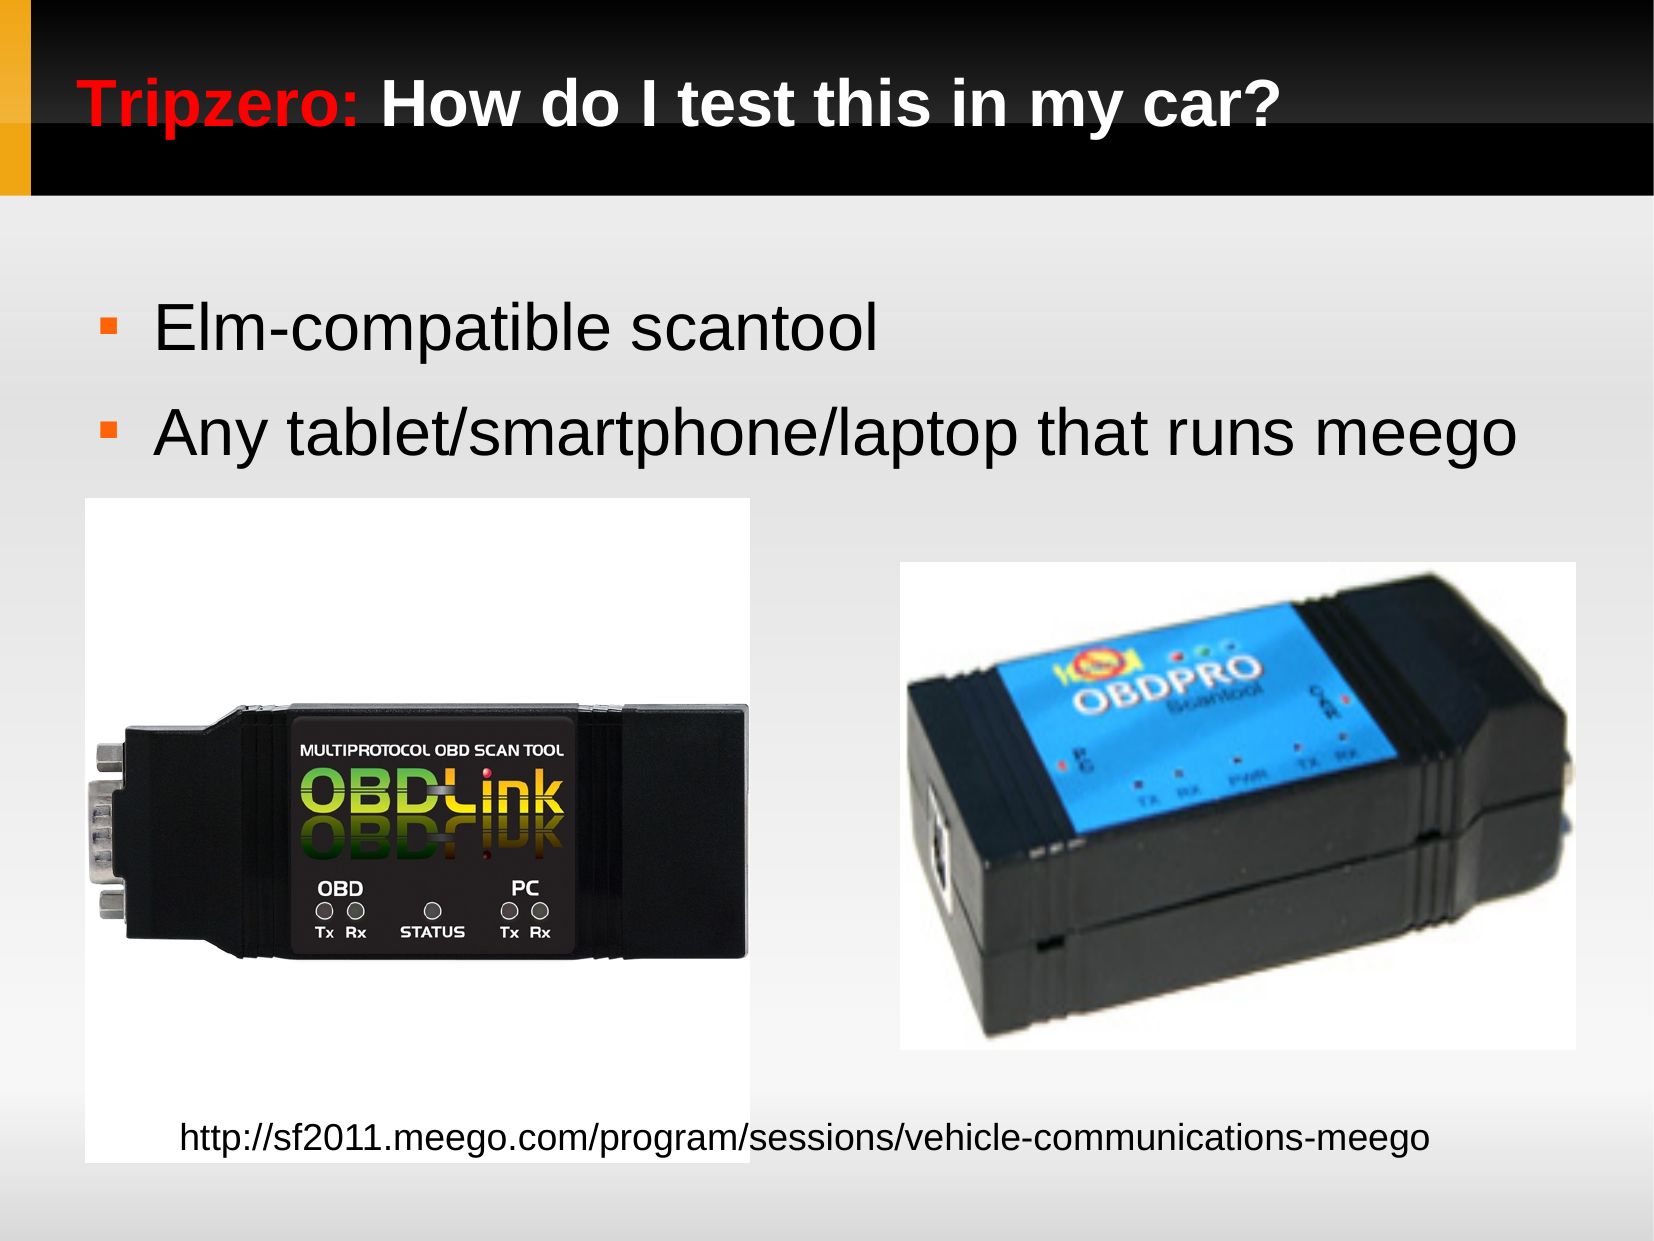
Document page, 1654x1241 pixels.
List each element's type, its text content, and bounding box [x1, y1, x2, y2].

title Tripzero: How do I test this in my car? [76, 0, 1565, 208]
list Elm-compatible scantool Any tablet/smartphone/laptop that runs meego [82, 290, 1571, 1109]
text_box http://sf2011.meego.com/program/sessions/vehicle-communications-meego [164, 1108, 1450, 1166]
picture [0, 0, 1654, 1241]
